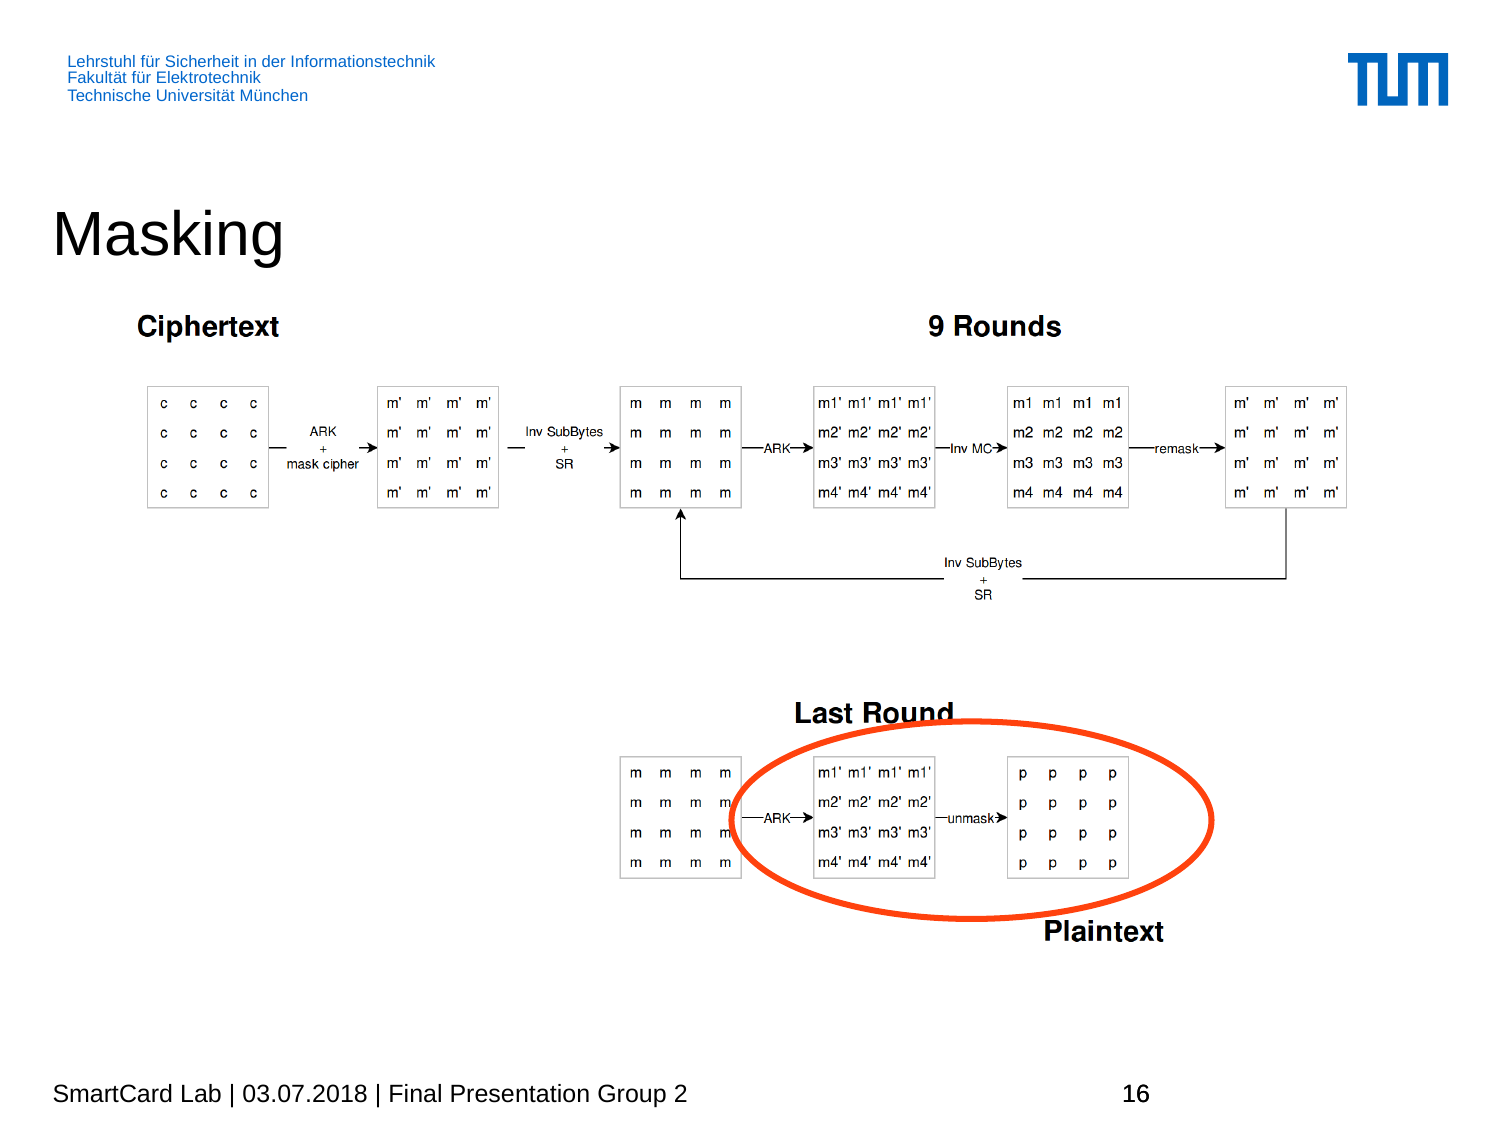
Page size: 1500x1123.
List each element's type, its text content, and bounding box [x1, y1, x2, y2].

title Masking [52, 192, 1453, 268]
picture [135, 299, 1348, 956]
text_box <number> [1122, 1062, 1459, 1123]
text_box SmartCard Lab | 03.07.2018 | Final Presentation Group 2 [52, 1062, 1116, 1123]
